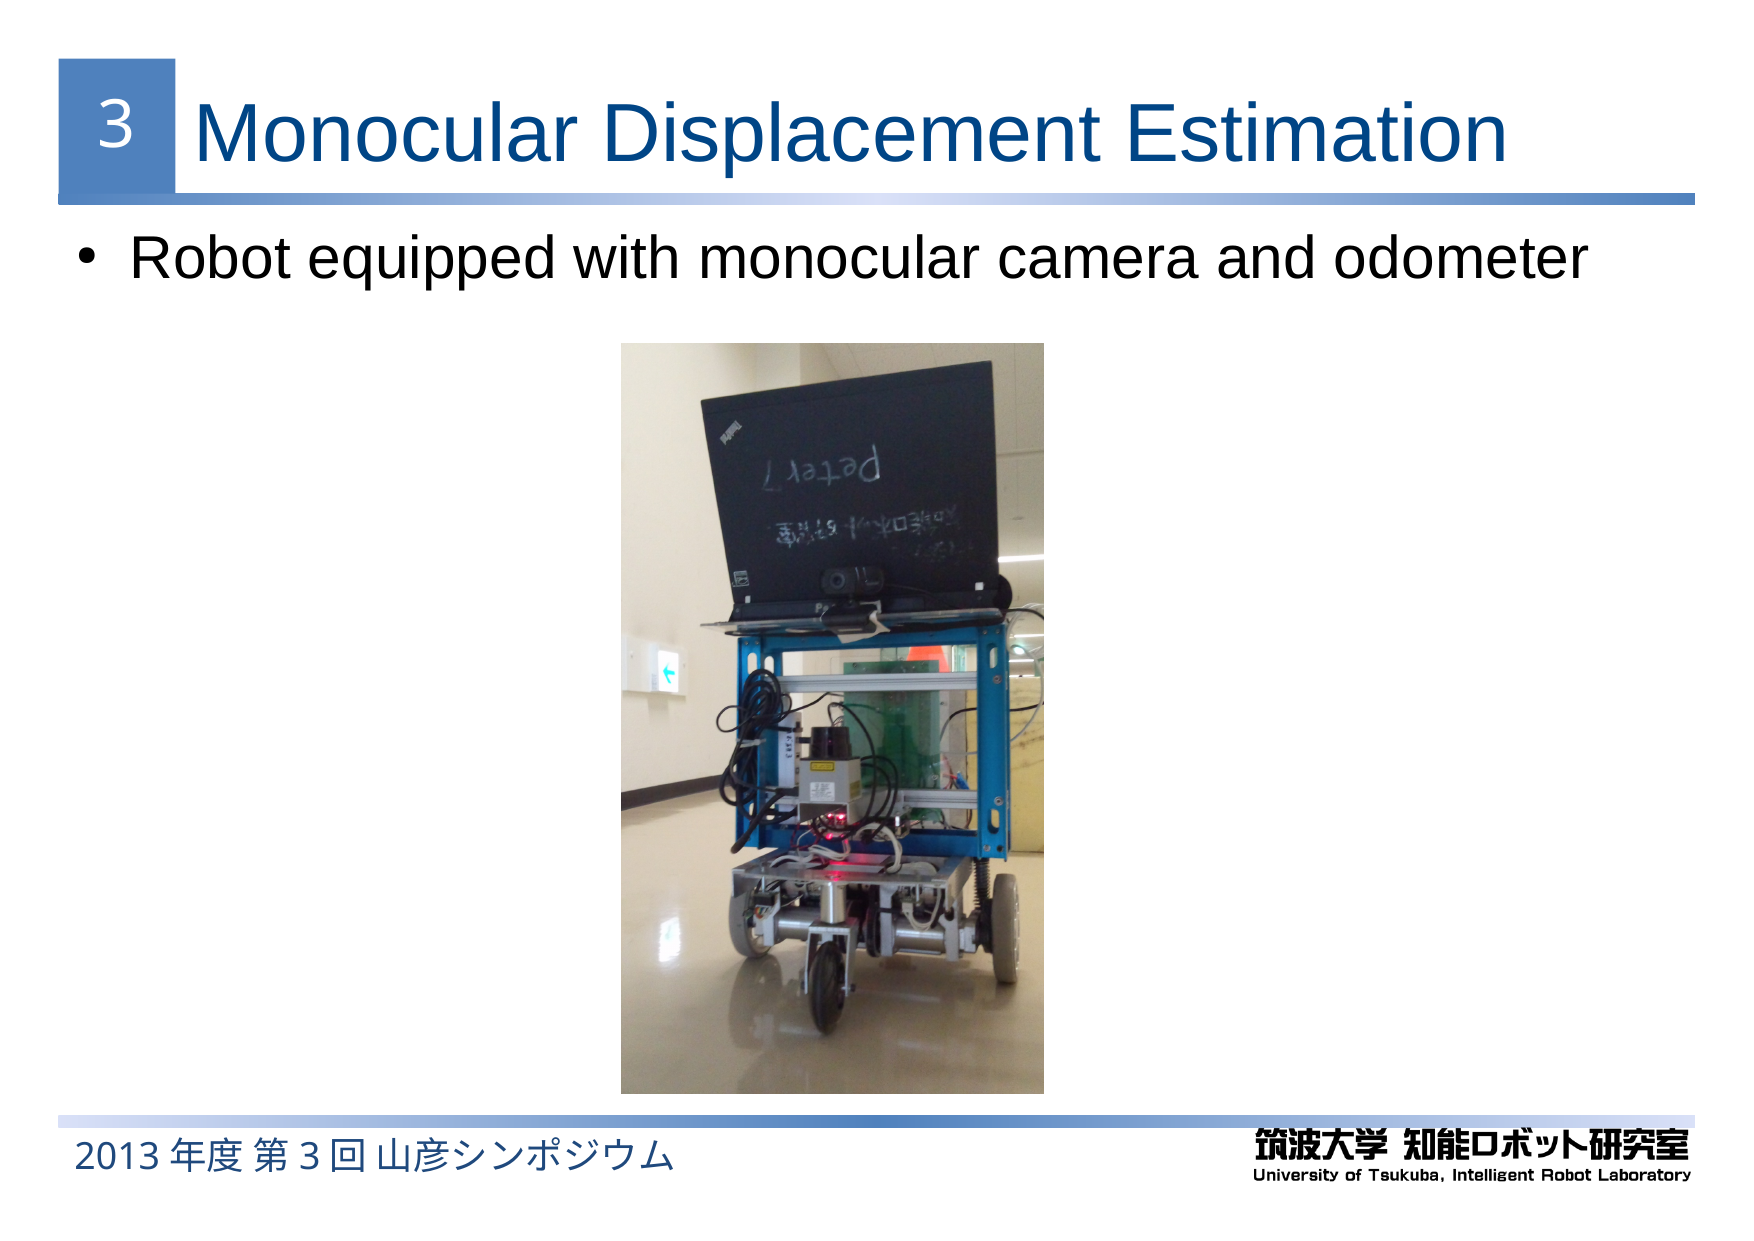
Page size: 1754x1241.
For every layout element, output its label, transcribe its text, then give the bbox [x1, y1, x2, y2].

picture [1252, 1127, 1691, 1182]
title Monocular Displacement Estimation [193, 61, 1651, 205]
list Robot equipped with monocular camera and odometer [58, 223, 1696, 876]
picture [621, 343, 1044, 1094]
